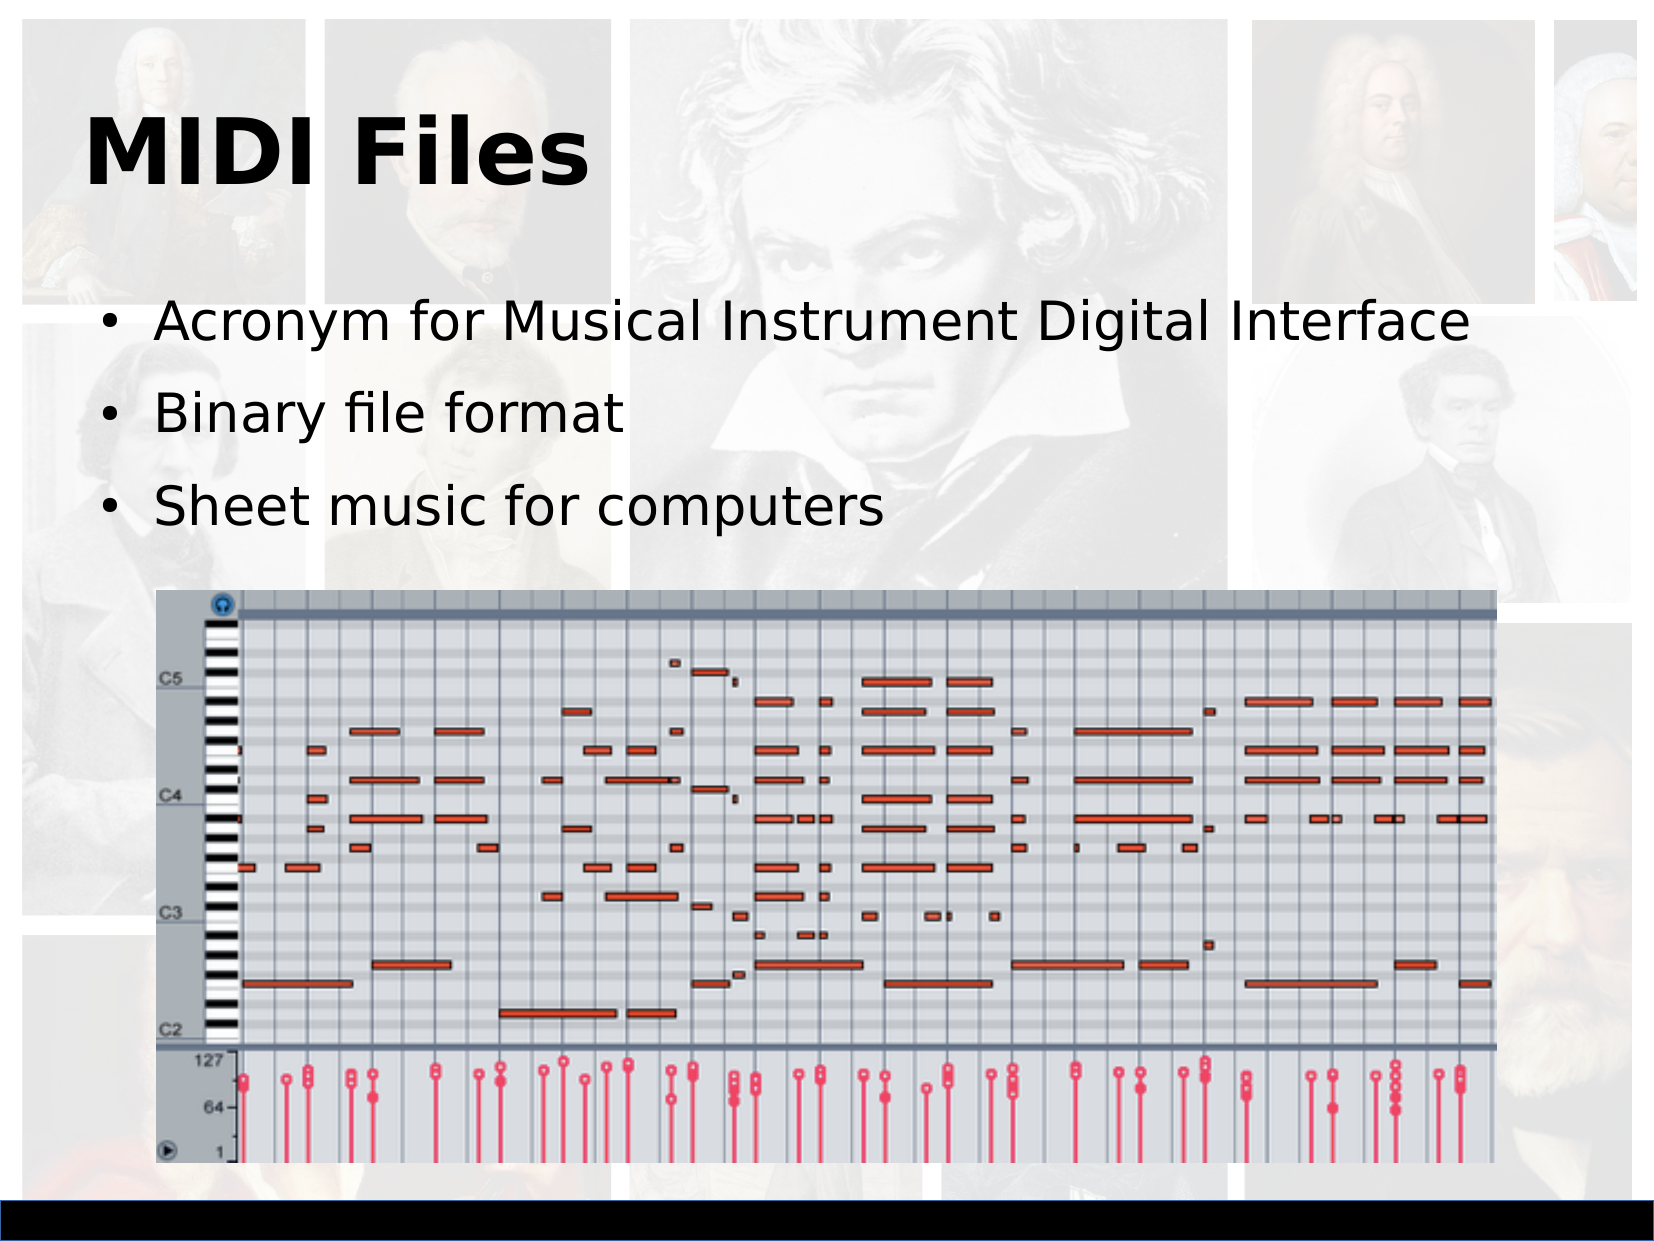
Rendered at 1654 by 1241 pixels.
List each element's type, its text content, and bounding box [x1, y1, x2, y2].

picture [156, 590, 1497, 1163]
title MIDI Files [82, 49, 1571, 257]
list Acronym for Musical Instrument Digital Interface Binary file format Sheet music for computers [82, 290, 1571, 1010]
